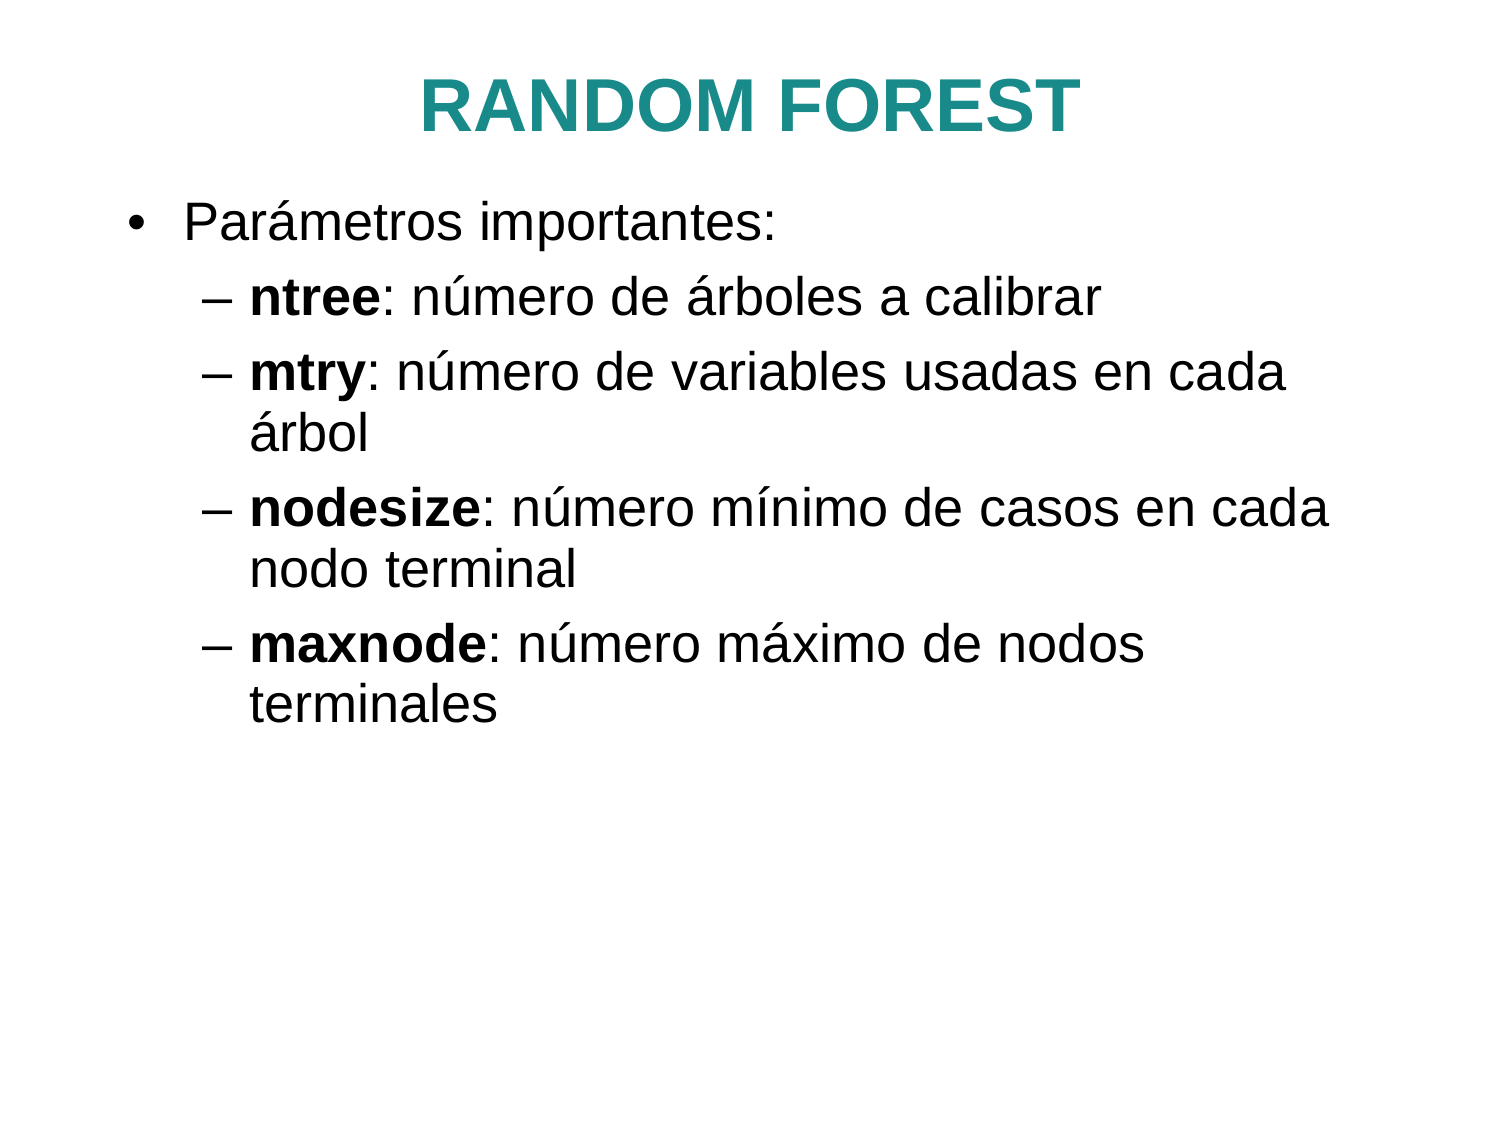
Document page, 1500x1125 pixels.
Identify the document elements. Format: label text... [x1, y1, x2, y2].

title RANDOM FOREST [41, 35, 1461, 176]
list Parámetros importantes: ntree: número de árboles a calibrar mtry: número de variables usadas en cada árbol nodesize: número mínimo de casos en cada nodo terminal maxnode: número máximo de nodos terminales [112, 184, 1388, 955]
